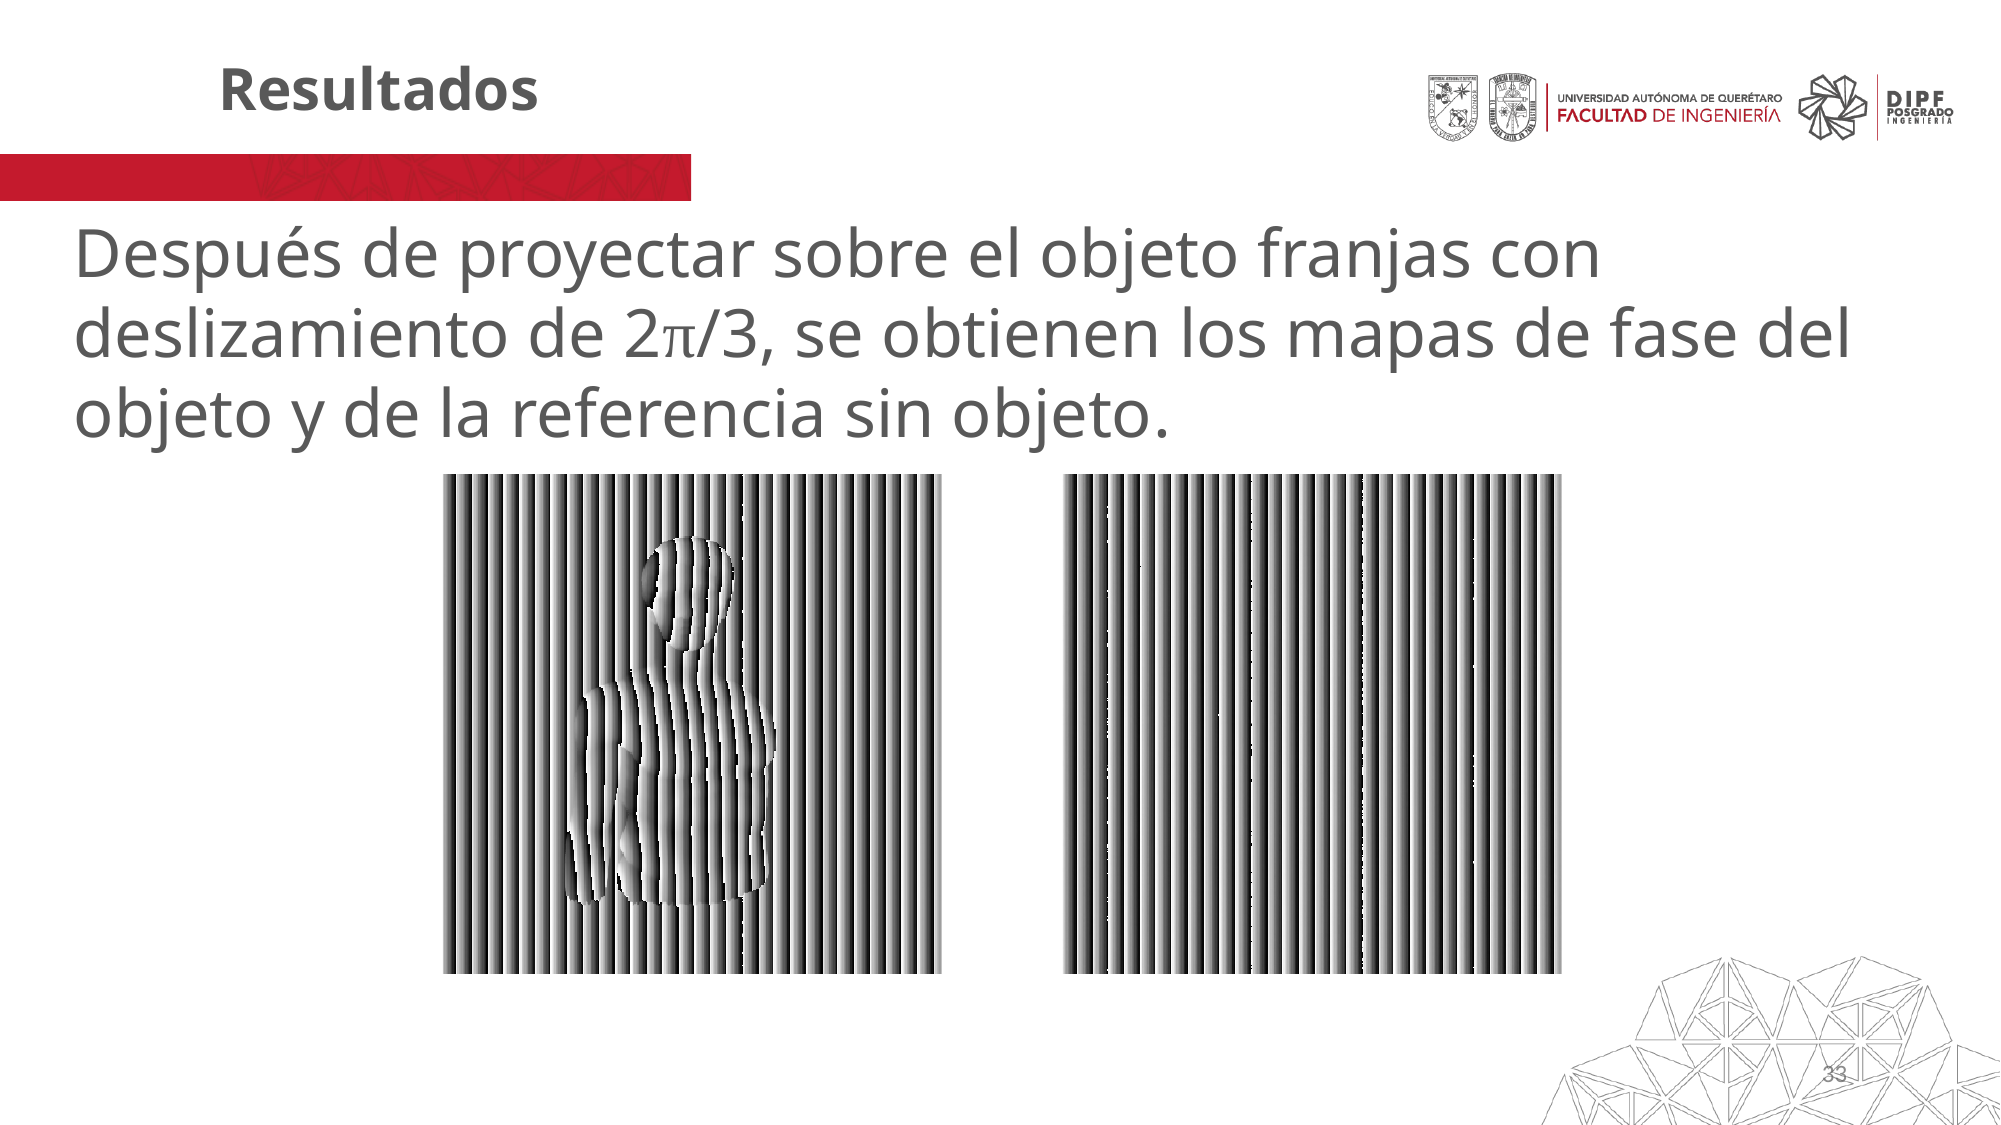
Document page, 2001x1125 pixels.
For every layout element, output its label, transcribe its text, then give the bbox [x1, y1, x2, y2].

picture [0, 154, 692, 201]
text_box Después de proyectar sobre el objeto franjas con deslizamiento de 2π/3, se obtienen los mapas de fase del objeto y de la referencia sin objeto. [59, 203, 1949, 458]
picture [1062, 472, 2000, 1125]
text_box Resultados [66, 14, 692, 154]
picture [442, 472, 945, 975]
picture [1422, 66, 1959, 160]
